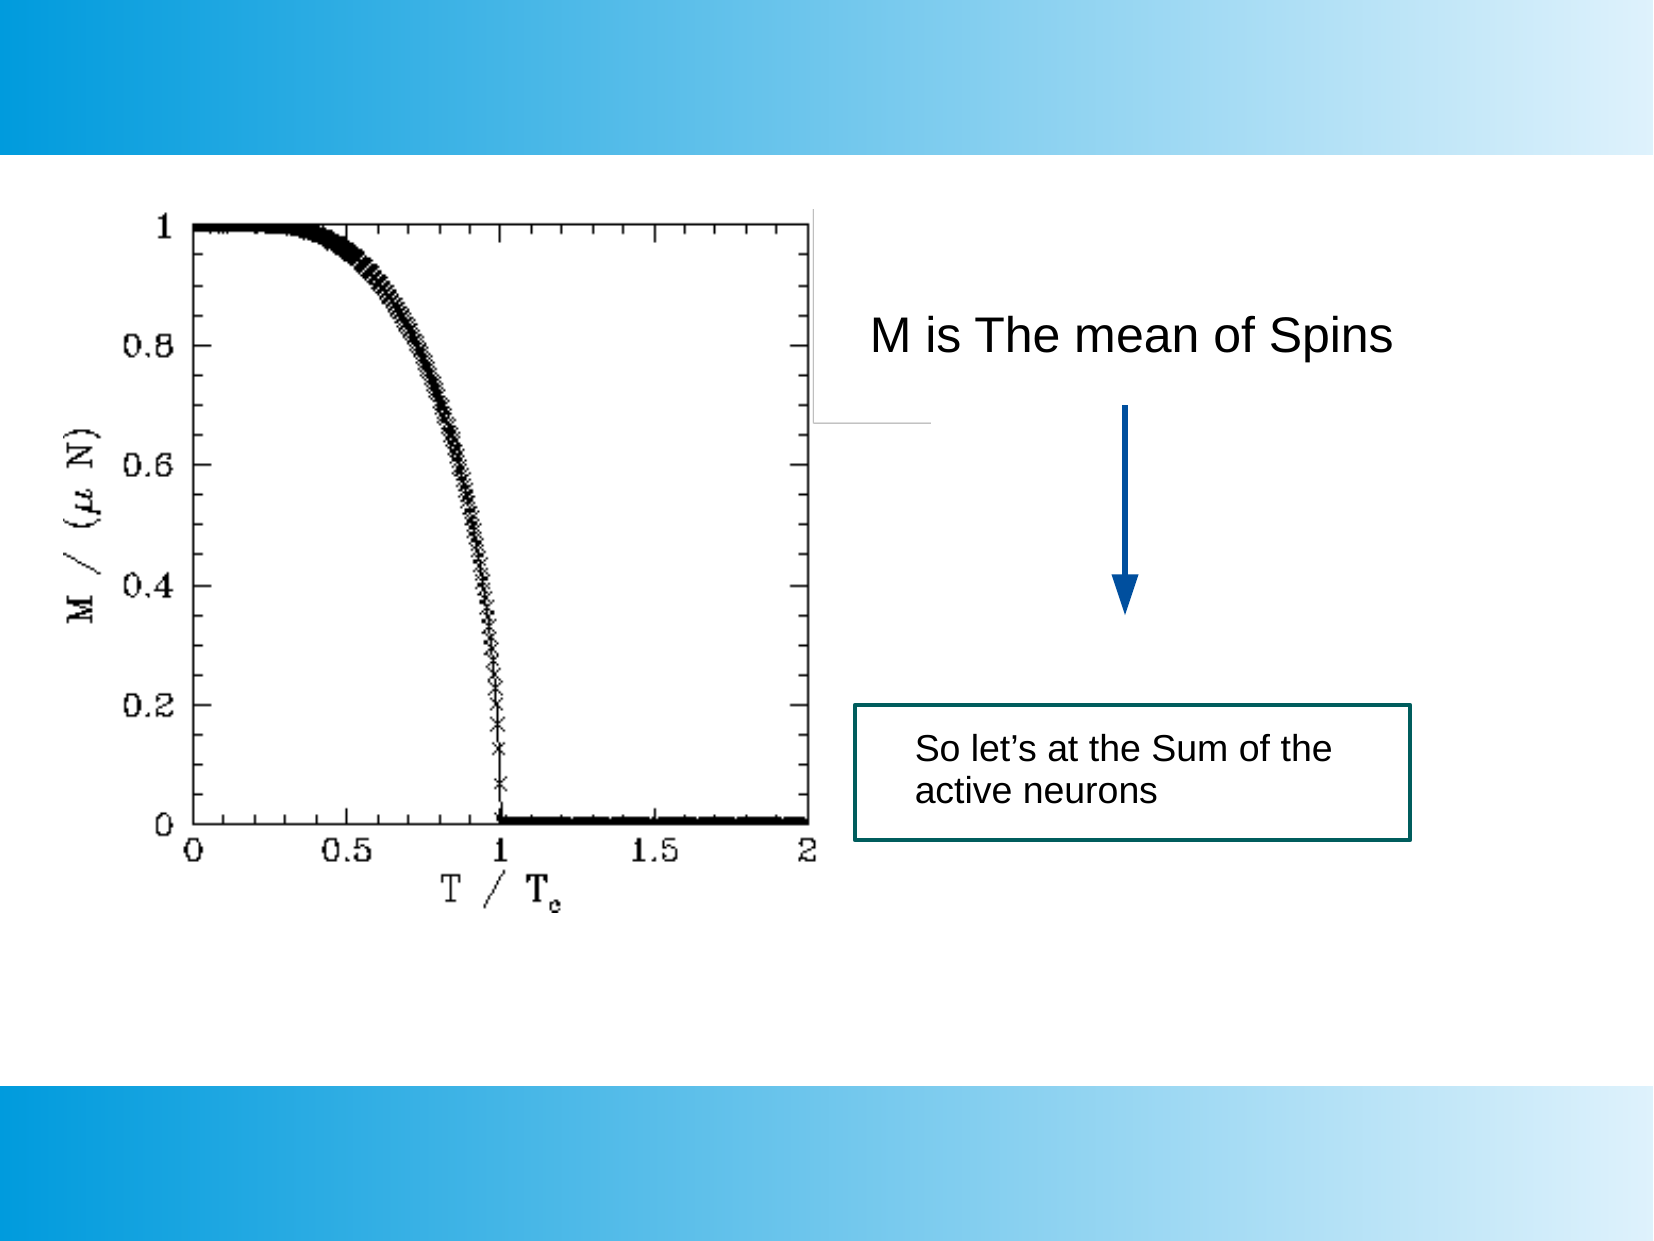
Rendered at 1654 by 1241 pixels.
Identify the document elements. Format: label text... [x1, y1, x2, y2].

picture [63, 209, 931, 913]
picture [857, 707, 931, 838]
text_box So let’s at the Sum of the active neurons [900, 720, 1381, 819]
text_box M is The mean of Spins [855, 300, 1411, 427]
